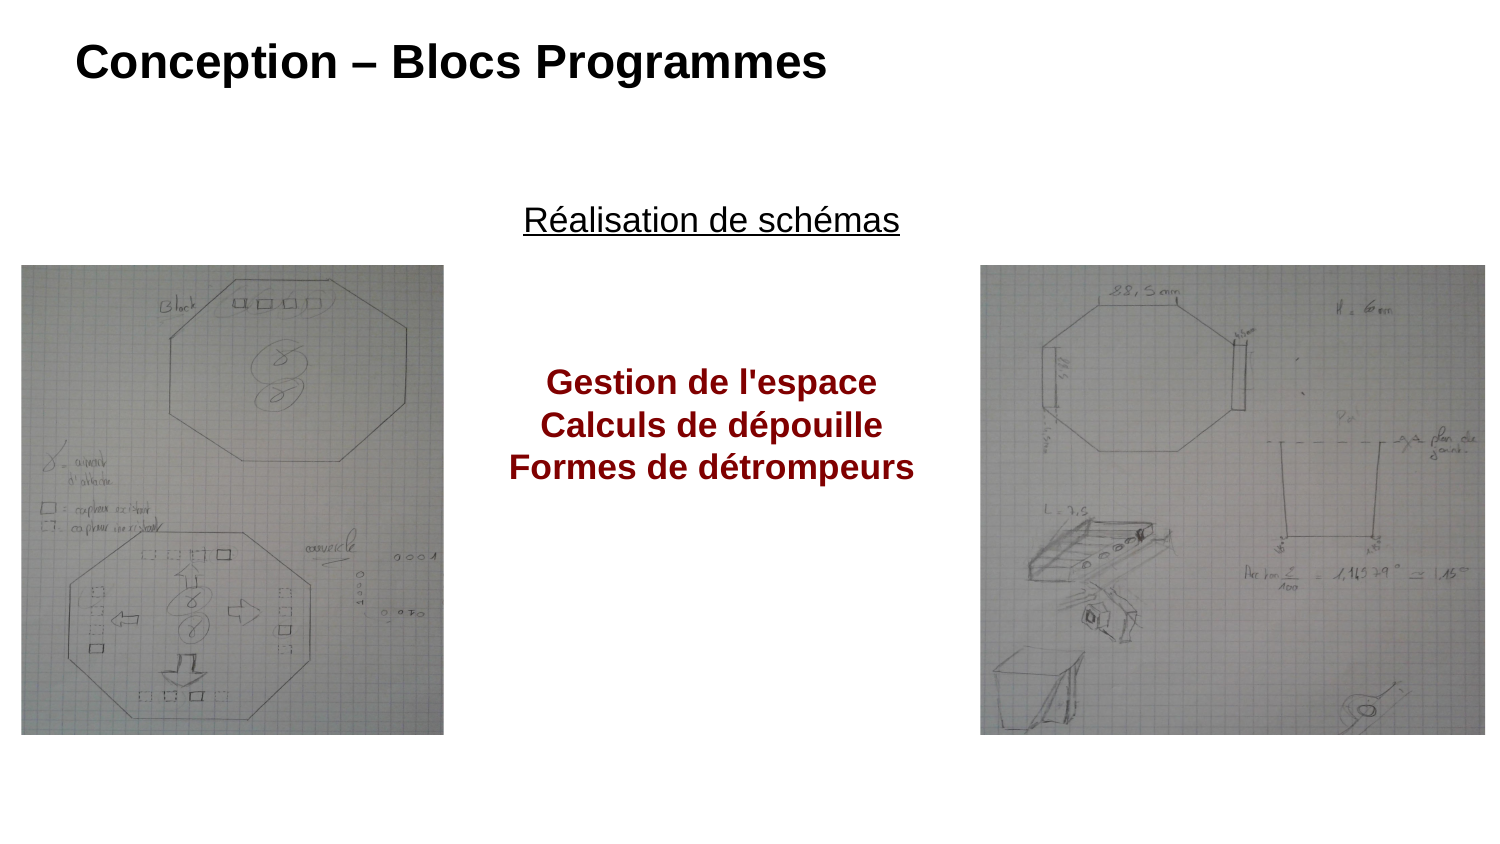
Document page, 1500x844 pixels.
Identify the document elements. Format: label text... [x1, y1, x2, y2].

picture [21, 265, 443, 735]
text_box Réalisation de schémas Gestion de l'espace Calculs de dépouille Formes de détrompeurs [443, 160, 981, 764]
picture [980, 265, 1486, 735]
text_box Conception – Blocs Programmes [75, 44, 1426, 89]
